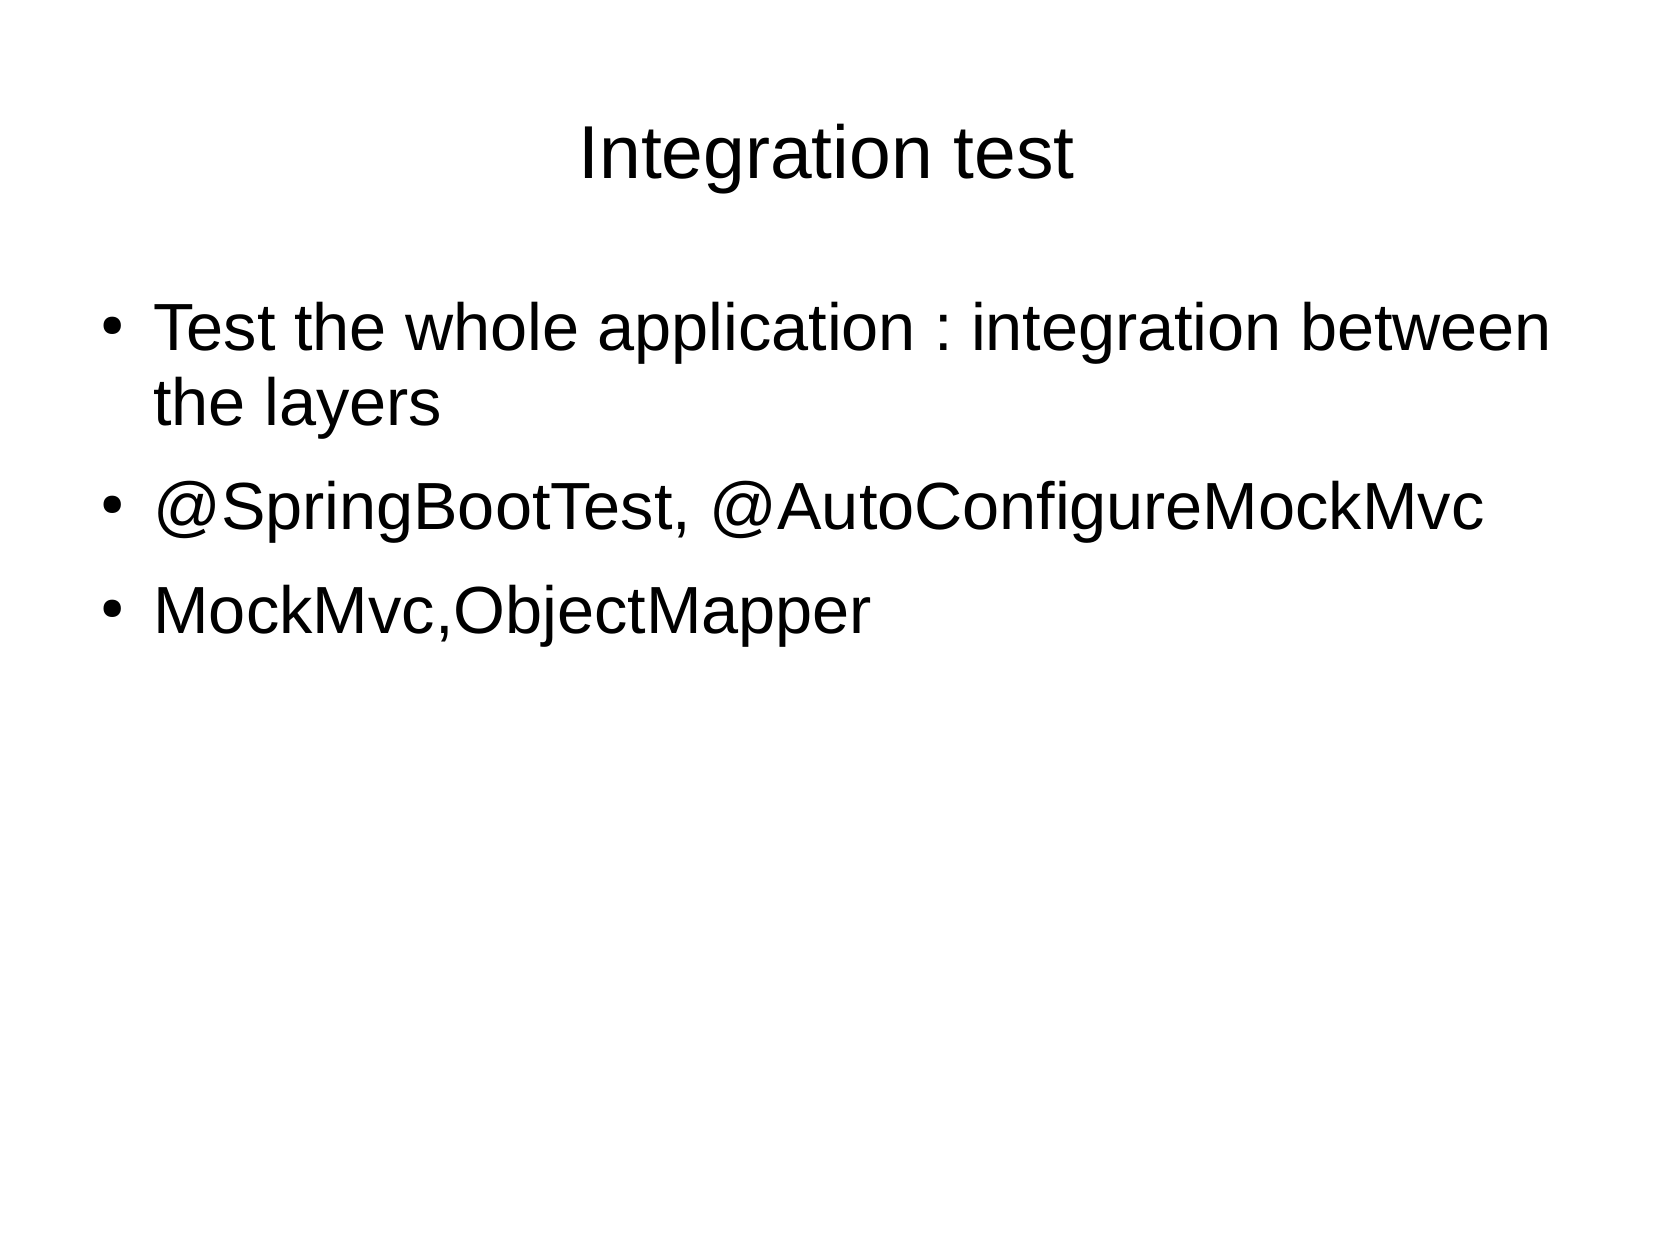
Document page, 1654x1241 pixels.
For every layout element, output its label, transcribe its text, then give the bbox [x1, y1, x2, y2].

list Test the whole application : integration between the layers @SpringBootTest, @AutoConfigureMockMvc MockMvc,ObjectMapper [82, 290, 1571, 1010]
title Integration test [82, 49, 1571, 257]
